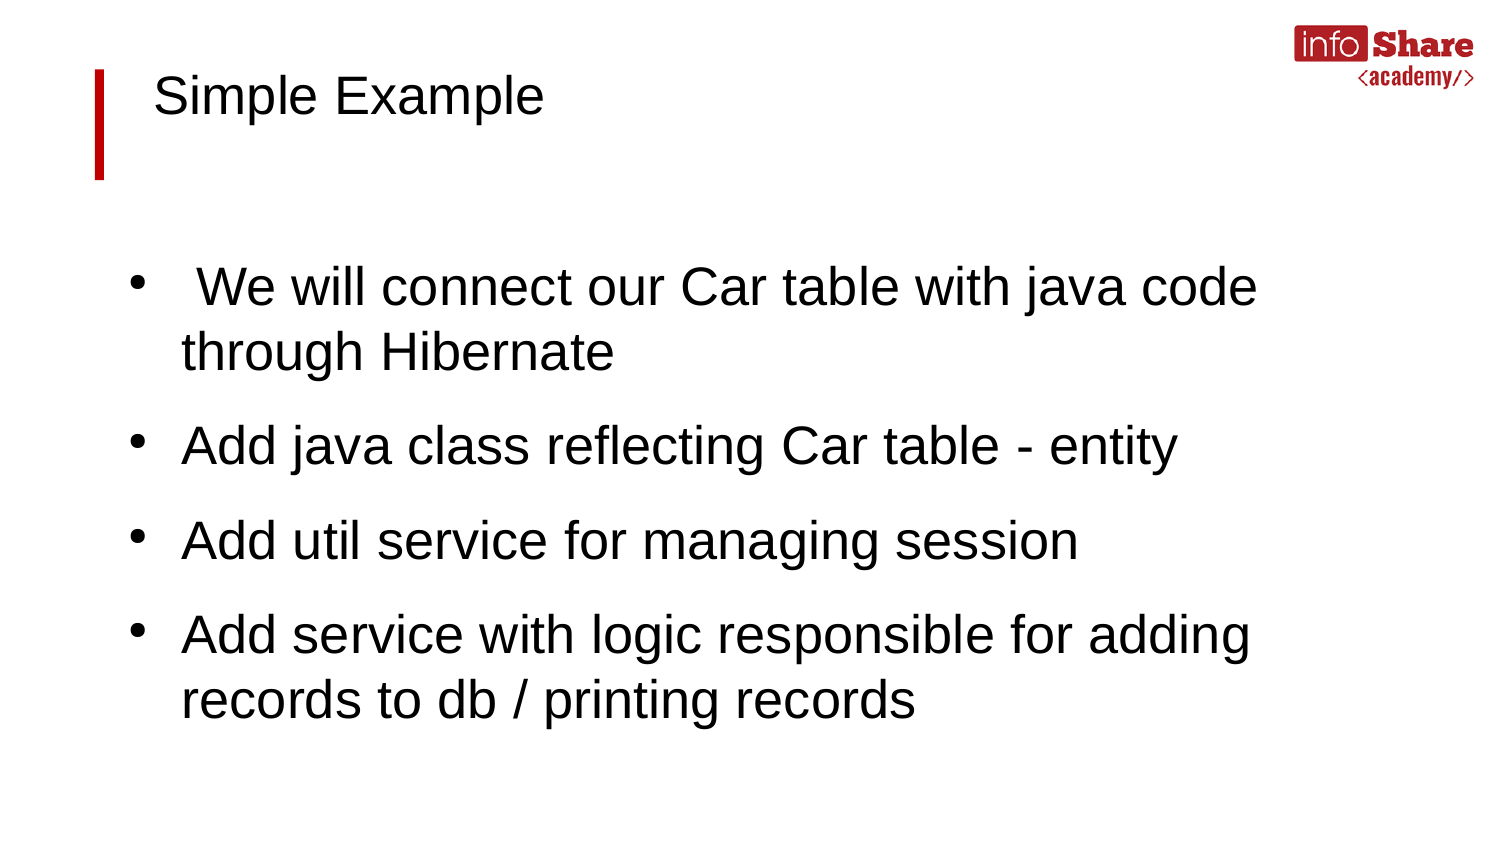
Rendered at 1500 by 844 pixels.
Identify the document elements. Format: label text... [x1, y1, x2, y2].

picture [1267, 0, 1500, 117]
title Simple Example [138, 45, 668, 187]
list We will connect our Car table with java code through Hibernate Add java class reflecting Car table - entity Add util service for managing session Add service with logic responsible for adding records to db / printing records [95, 236, 1453, 753]
